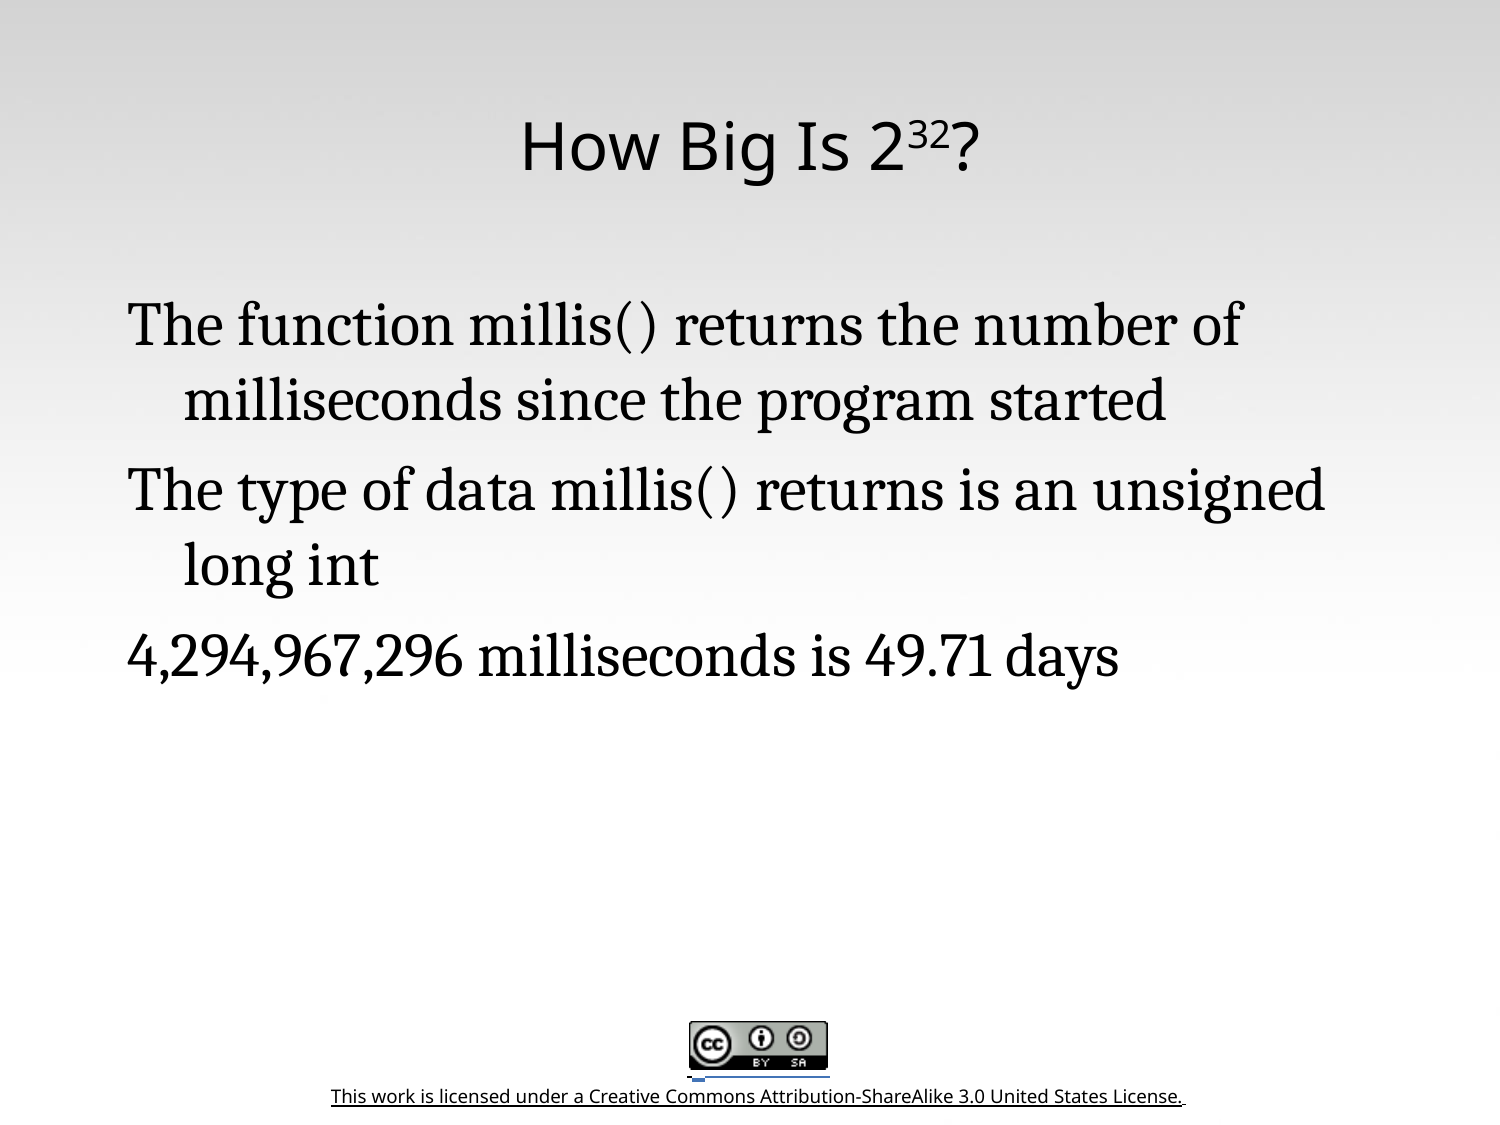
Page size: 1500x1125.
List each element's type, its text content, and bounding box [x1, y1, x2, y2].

picture [0, 0, 1500, 1125]
title How Big Is 232? [112, 50, 1388, 238]
list The function millis() returns the number of milliseconds since the program started The type of data millis() returns is an unsigned long int 4,294,967,296 milliseconds is 49.71 days [112, 275, 1388, 1000]
